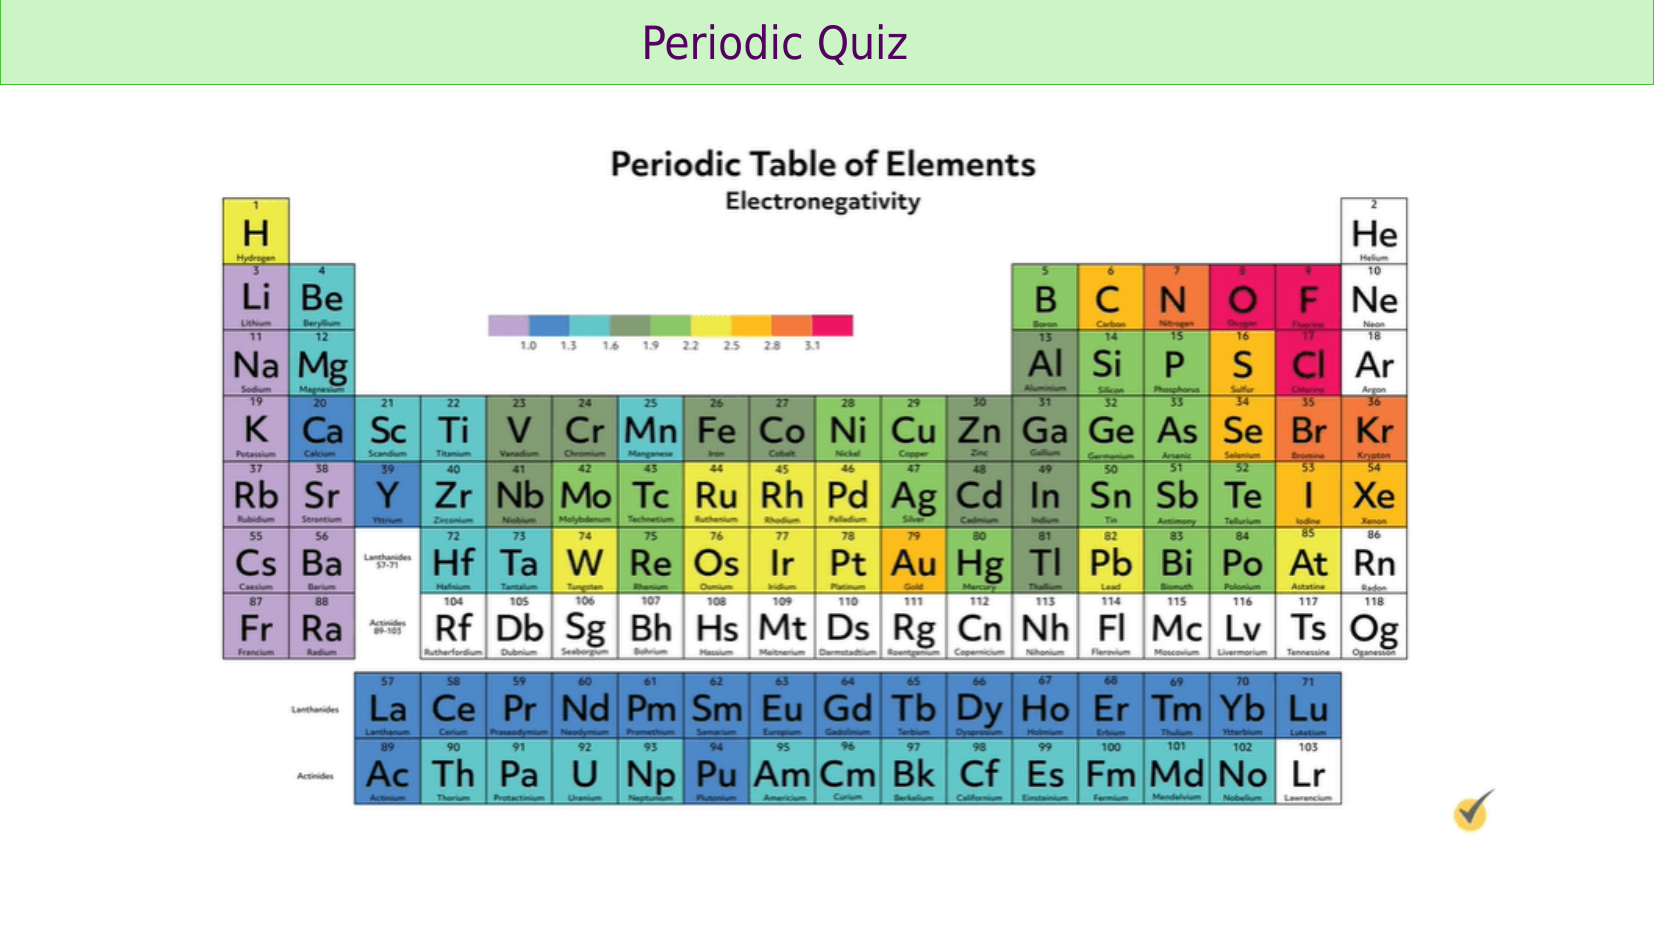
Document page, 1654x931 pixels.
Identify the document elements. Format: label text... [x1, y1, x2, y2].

text_box Periodic Quiz [626, 9, 937, 78]
text_box [0, 0, 1654, 85]
picture [137, 99, 1561, 870]
